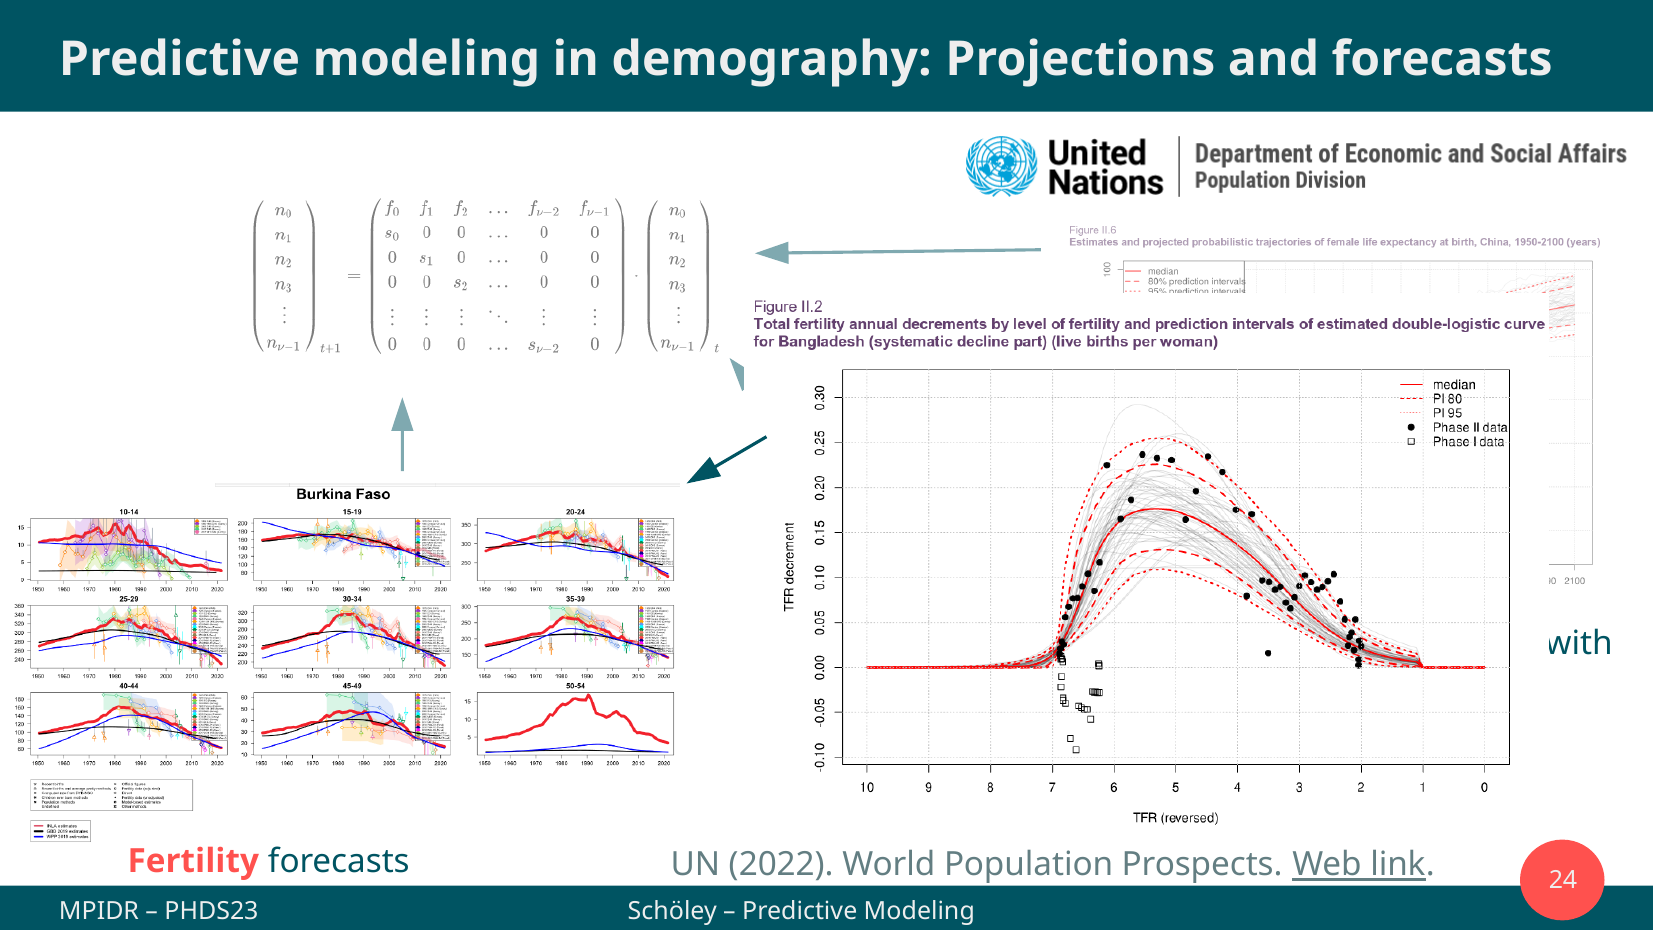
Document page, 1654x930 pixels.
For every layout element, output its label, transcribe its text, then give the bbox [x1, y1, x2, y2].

picture [248, 196, 720, 356]
picture [11, 483, 680, 848]
title Predictive modeling in demography: Projections and forecasts [58, 0, 1594, 117]
picture [955, 116, 1639, 216]
text_box UN (2022). World Population Prospects. Web link. [655, 832, 1653, 887]
picture [744, 221, 1605, 827]
text_box Fertility forecasts [112, 829, 433, 884]
text_box Life-expectancy forecasts with derived mortality by age [1549, 611, 1600, 704]
